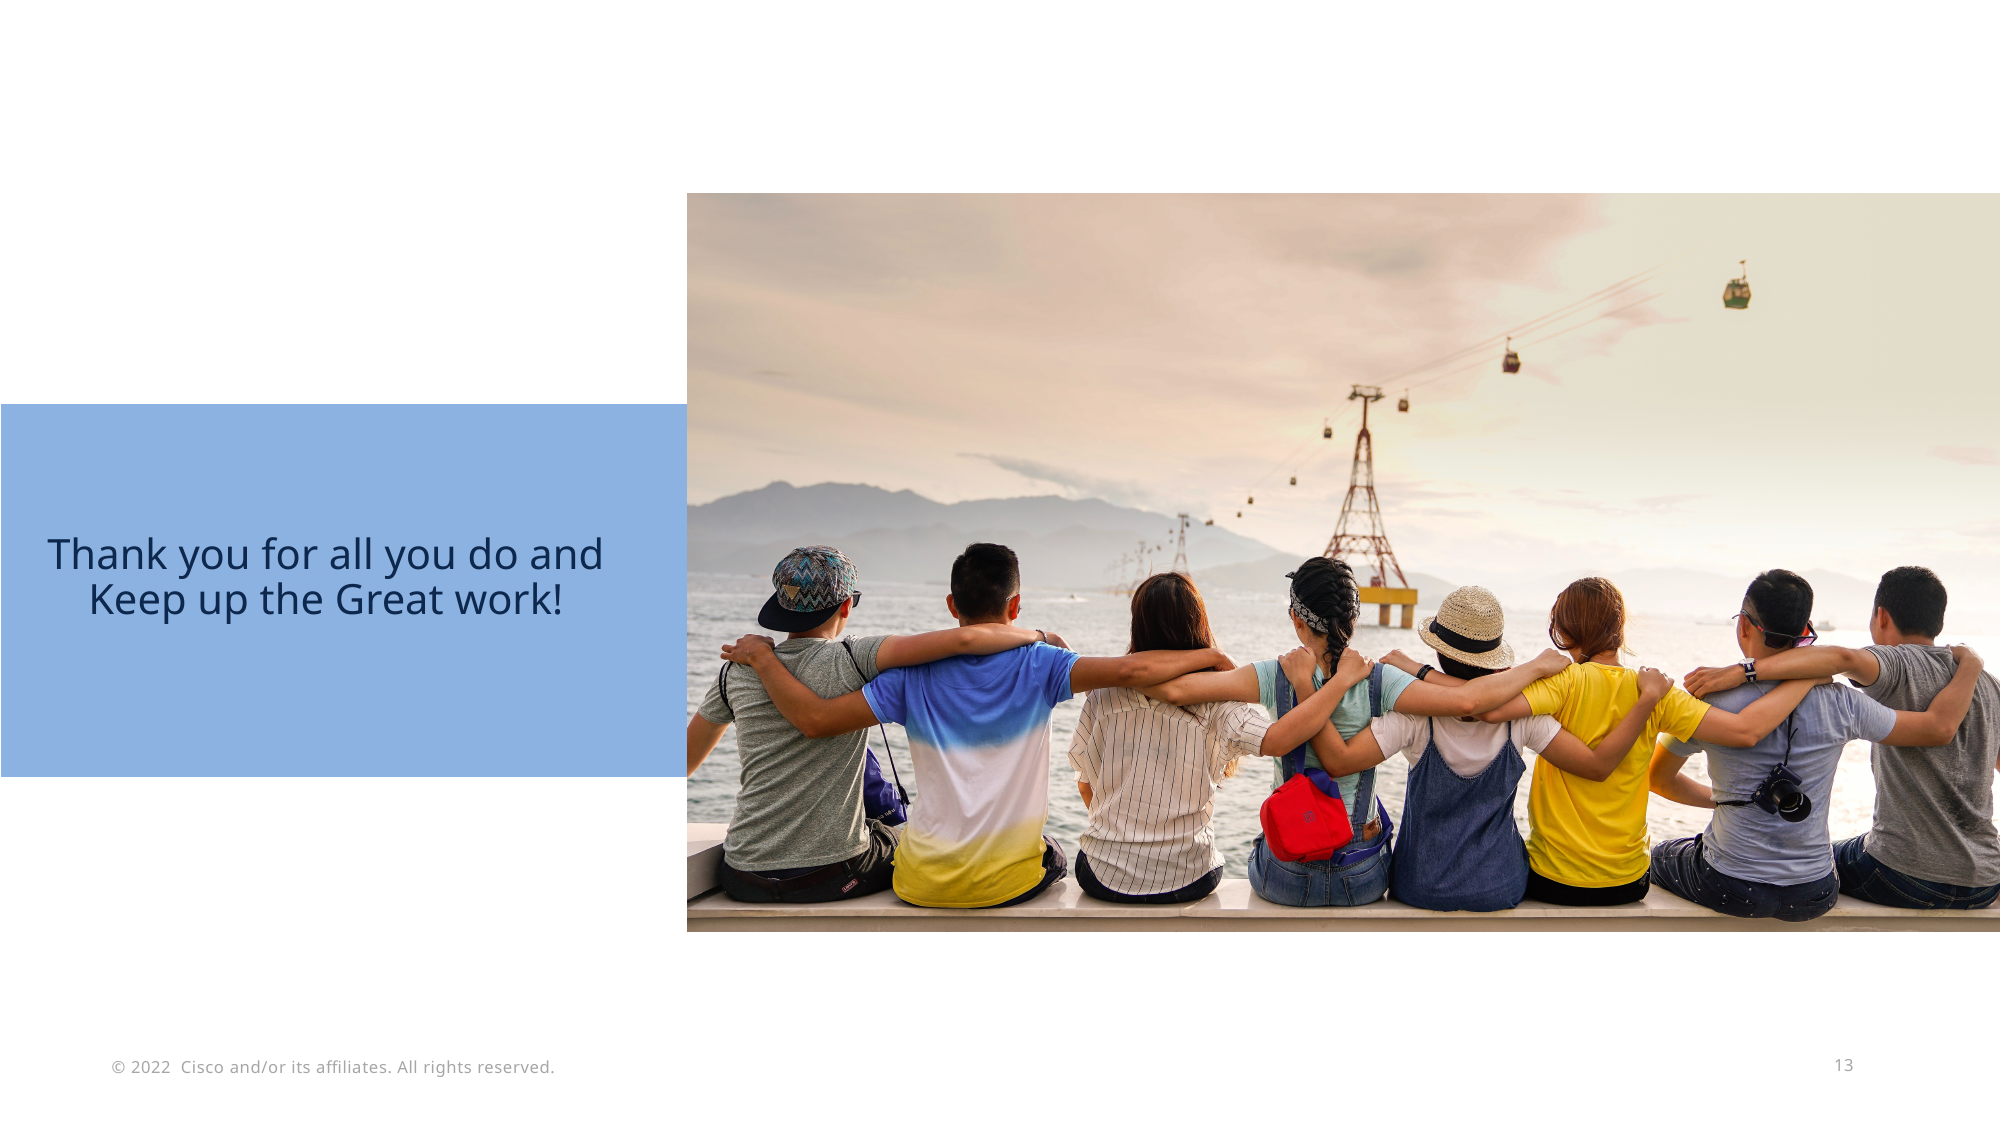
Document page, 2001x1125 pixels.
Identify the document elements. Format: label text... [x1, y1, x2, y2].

picture [687, 193, 2000, 932]
text_box [1, 404, 687, 777]
text_box Thank you for all you do and Keep up the Great work! [24, 526, 627, 632]
